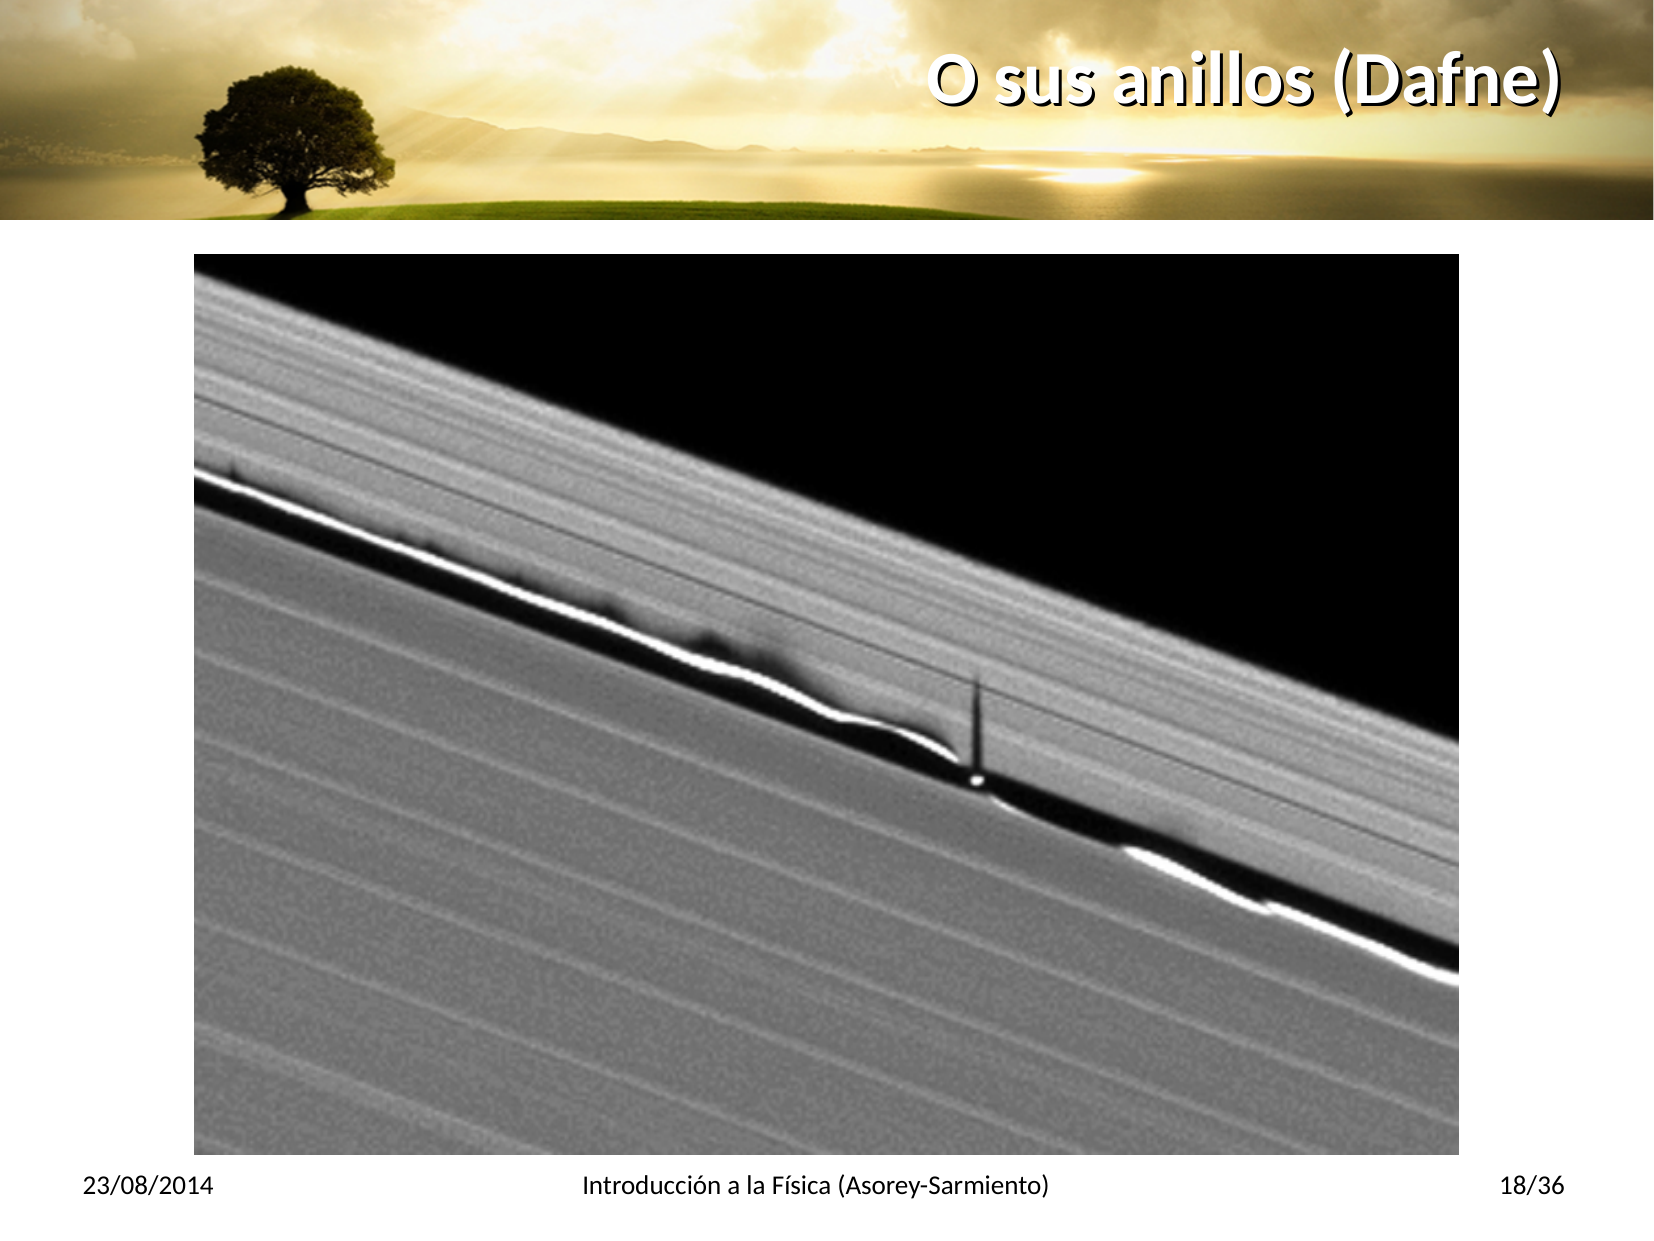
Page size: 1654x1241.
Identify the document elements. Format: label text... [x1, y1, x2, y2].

picture [194, 254, 1459, 1156]
title O sus anillos (Dafne) [75, 19, 1564, 151]
picture [0, 0, 1654, 220]
